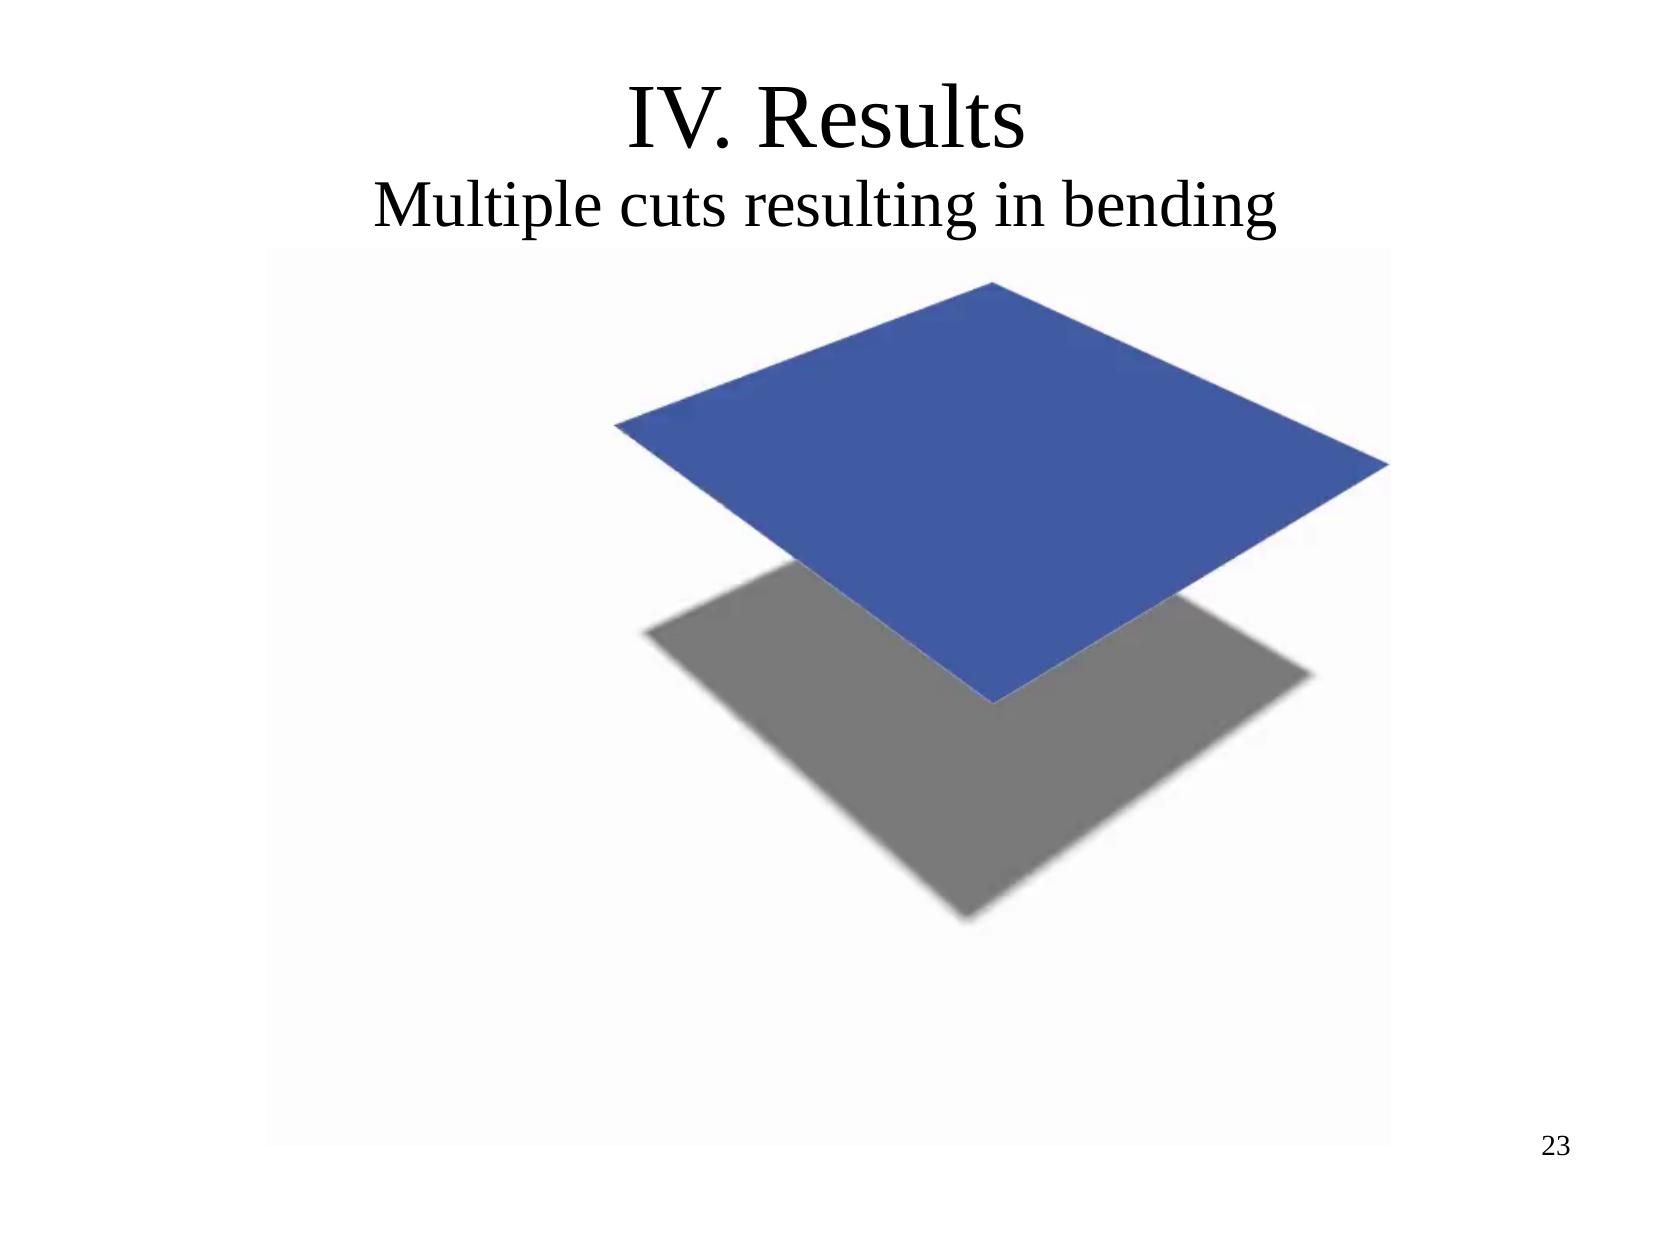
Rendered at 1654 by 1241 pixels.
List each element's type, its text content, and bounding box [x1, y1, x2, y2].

text_box [266, 246, 1392, 1147]
title IV. Results Multiple cuts resulting in bending [82, 49, 1571, 257]
